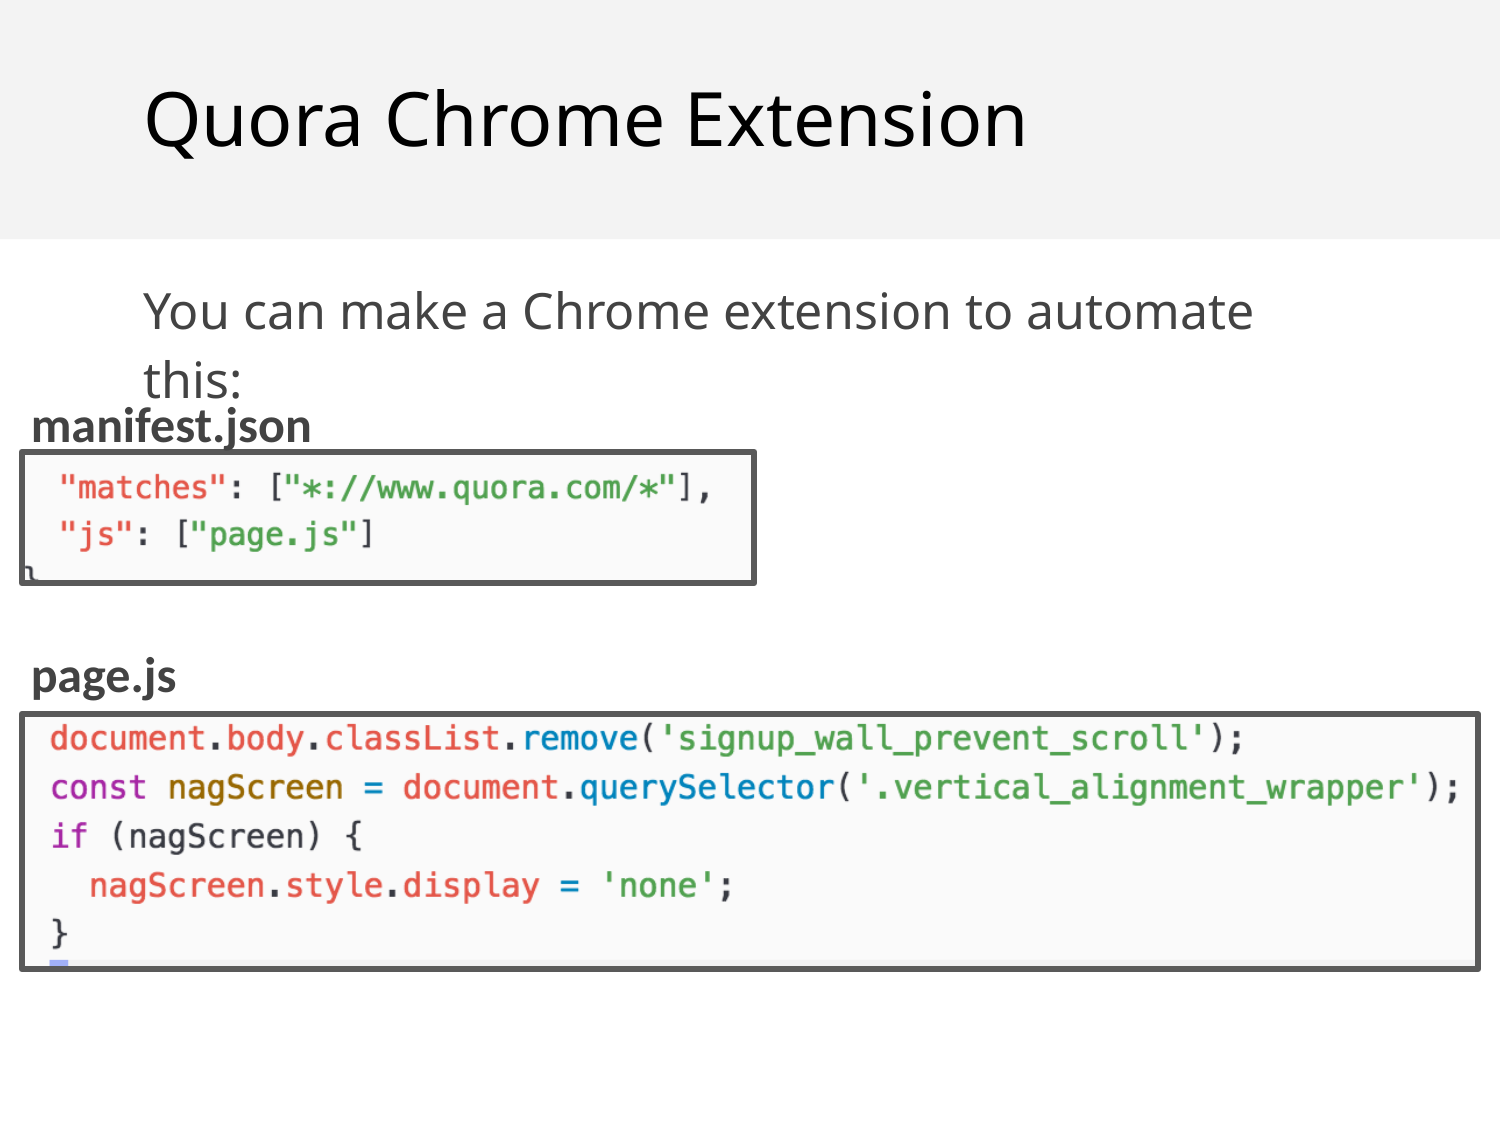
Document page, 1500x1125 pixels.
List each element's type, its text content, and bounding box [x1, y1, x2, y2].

picture [24, 717, 1475, 967]
picture [24, 469, 751, 581]
list manifest.json [15, 368, 1260, 469]
list page.js [15, 618, 1260, 719]
title Quora Chrome Extension [128, 56, 1372, 183]
list You can make a Chrome extension to automate this: [128, 255, 1372, 356]
